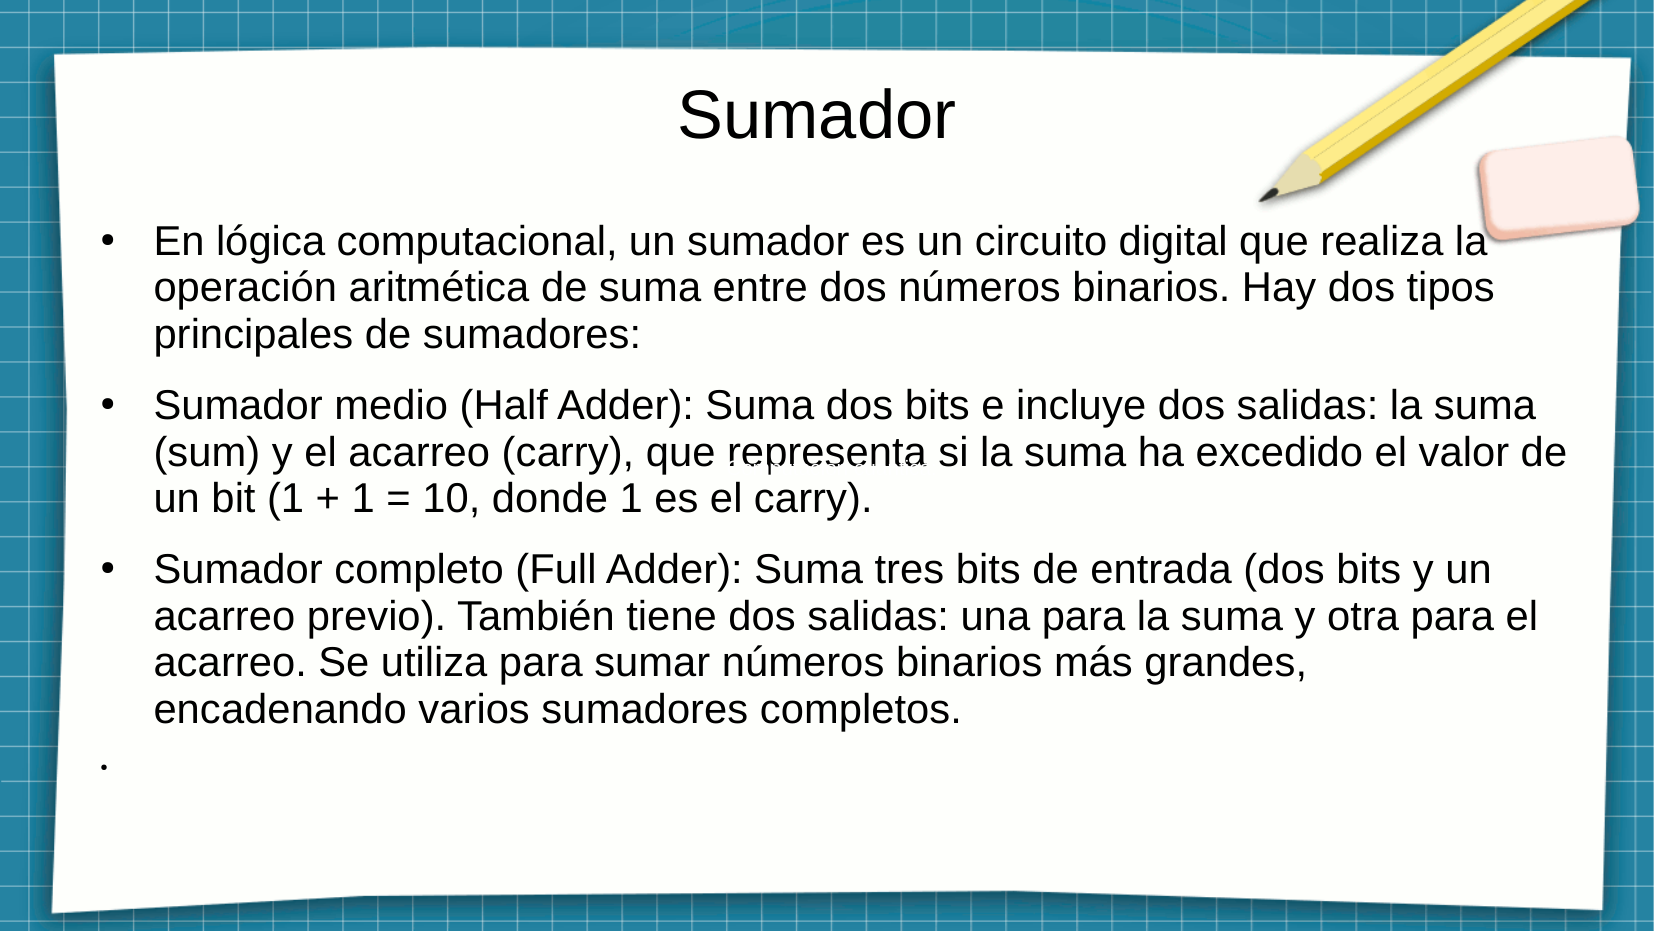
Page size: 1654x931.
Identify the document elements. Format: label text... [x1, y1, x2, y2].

text_box Computación cuántica: [711, 449, 952, 488]
list En lógica computacional, un sumador es un circuito digital que realiza la operación aritmética de suma entre dos números binarios. Hay dos tipos principales de sumadores: Sumador medio (Half Adder): Suma dos bits e incluye dos salidas: la suma (sum) y el acarreo (carry), que representa si la suma ha excedido el valor de un bit (1 + 1 = 10, donde 1 es el carry). Sumador completo (Full Adder): Suma tres bits de entrada (dos bits y un acarreo previo). También tiene dos salidas: una para la suma y otra para el acarreo. Se utiliza para sumar números binarios más grandes, encadenando varios sumadores completos. [82, 217, 1571, 758]
picture [0, 0, 1654, 931]
title Sumador [82, 37, 1571, 193]
